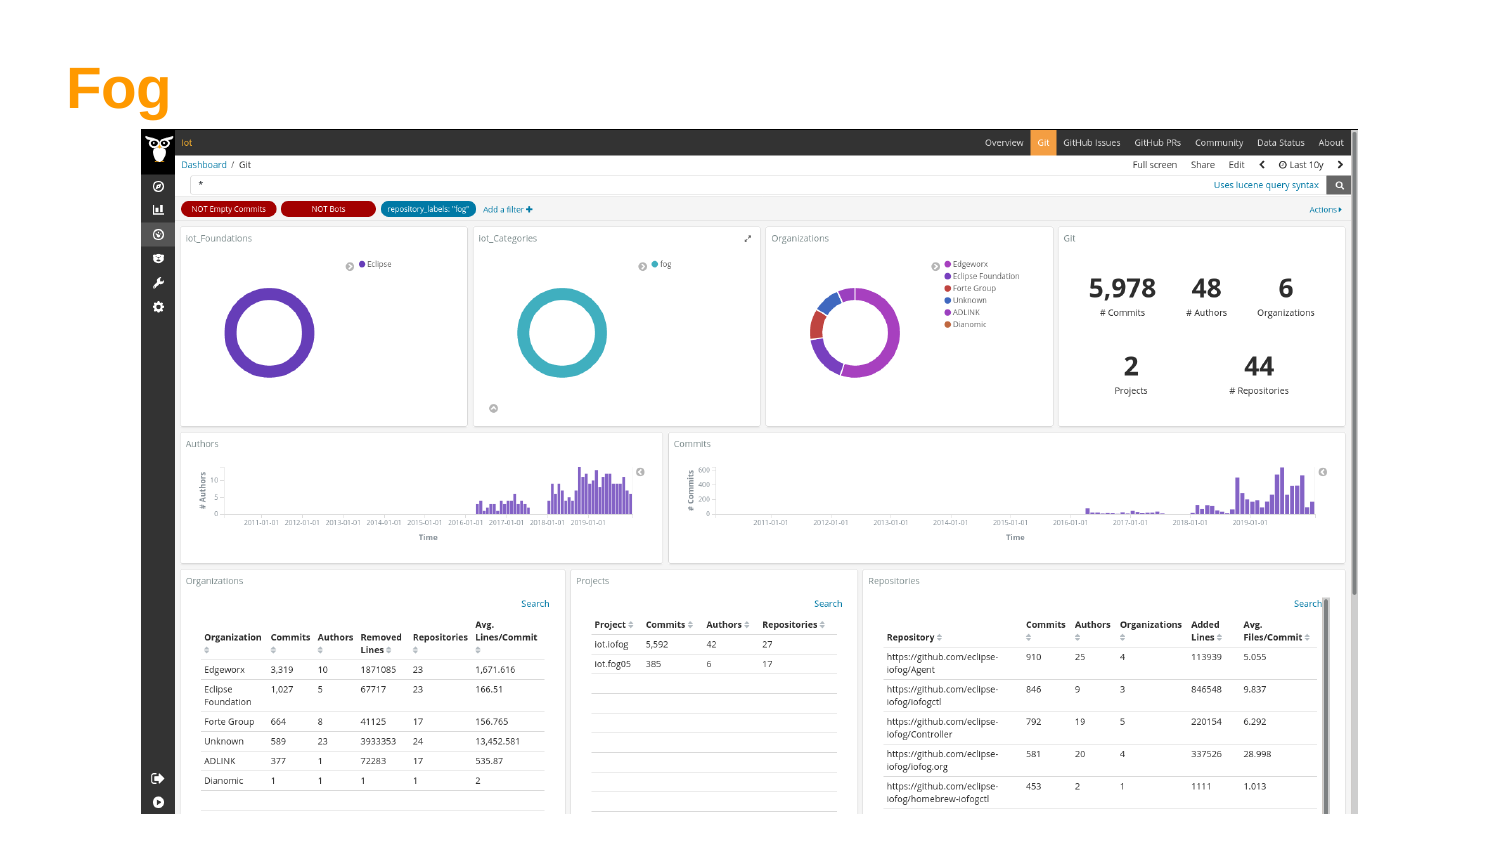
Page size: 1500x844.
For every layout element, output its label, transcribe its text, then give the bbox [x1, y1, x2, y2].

picture [141, 129, 1358, 814]
title Fog [51, 35, 1449, 130]
